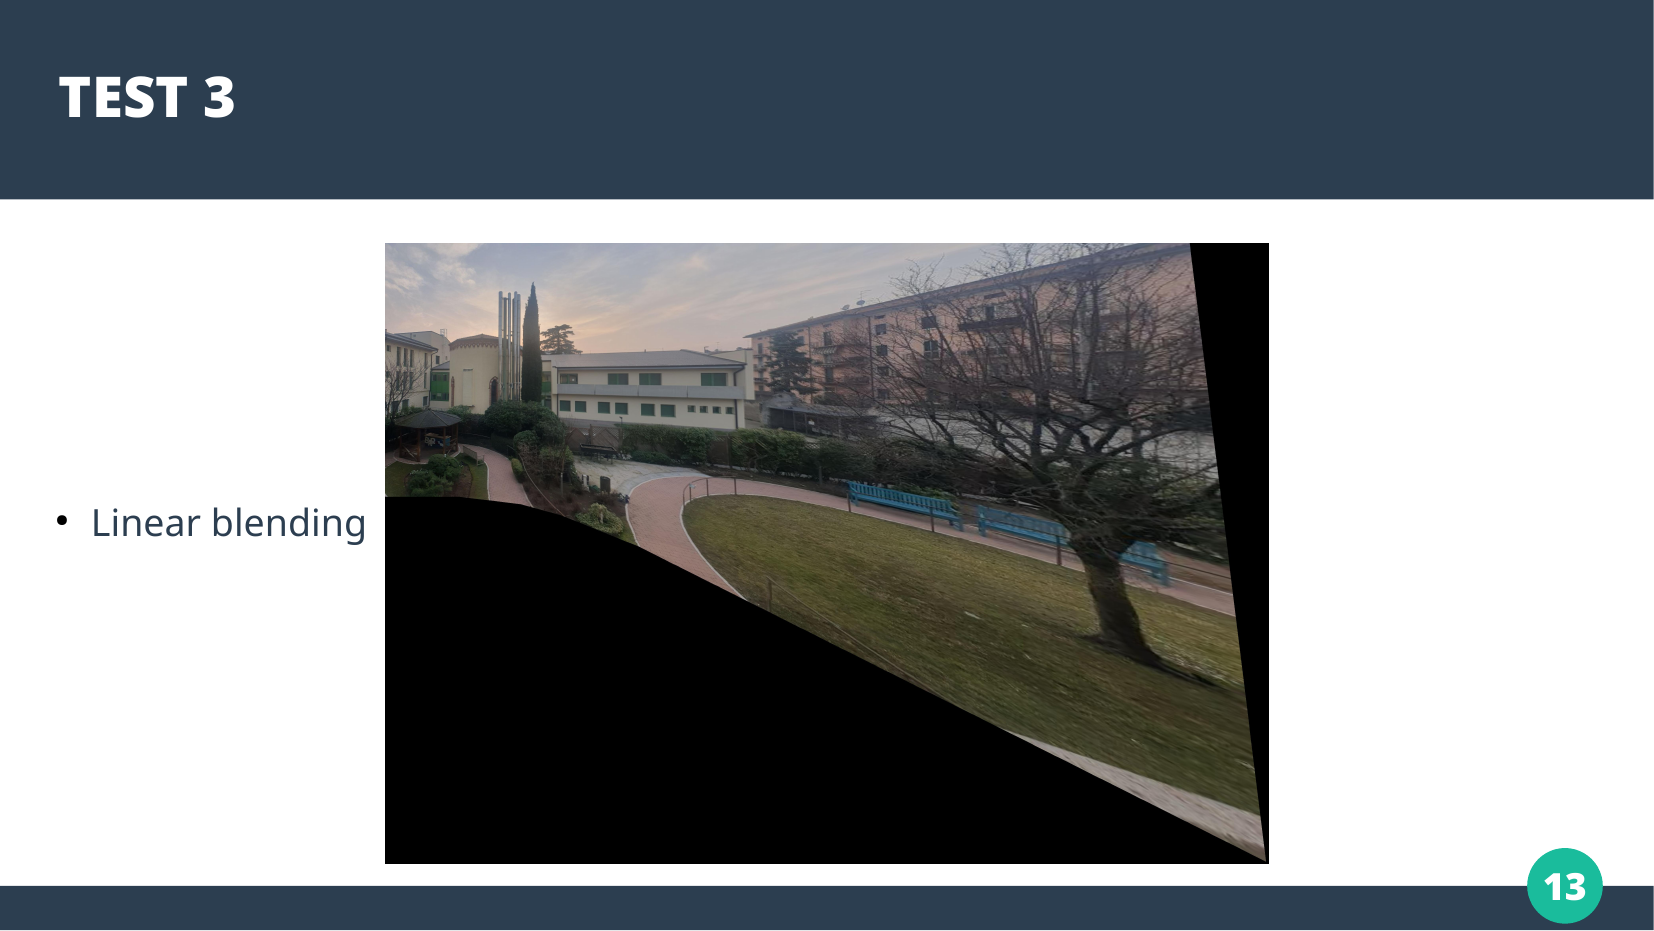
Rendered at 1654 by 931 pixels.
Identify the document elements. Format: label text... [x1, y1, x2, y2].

picture [385, 243, 1269, 864]
text_box Linear blending [37, 443, 386, 601]
title TEST 3 [59, 37, 1595, 155]
